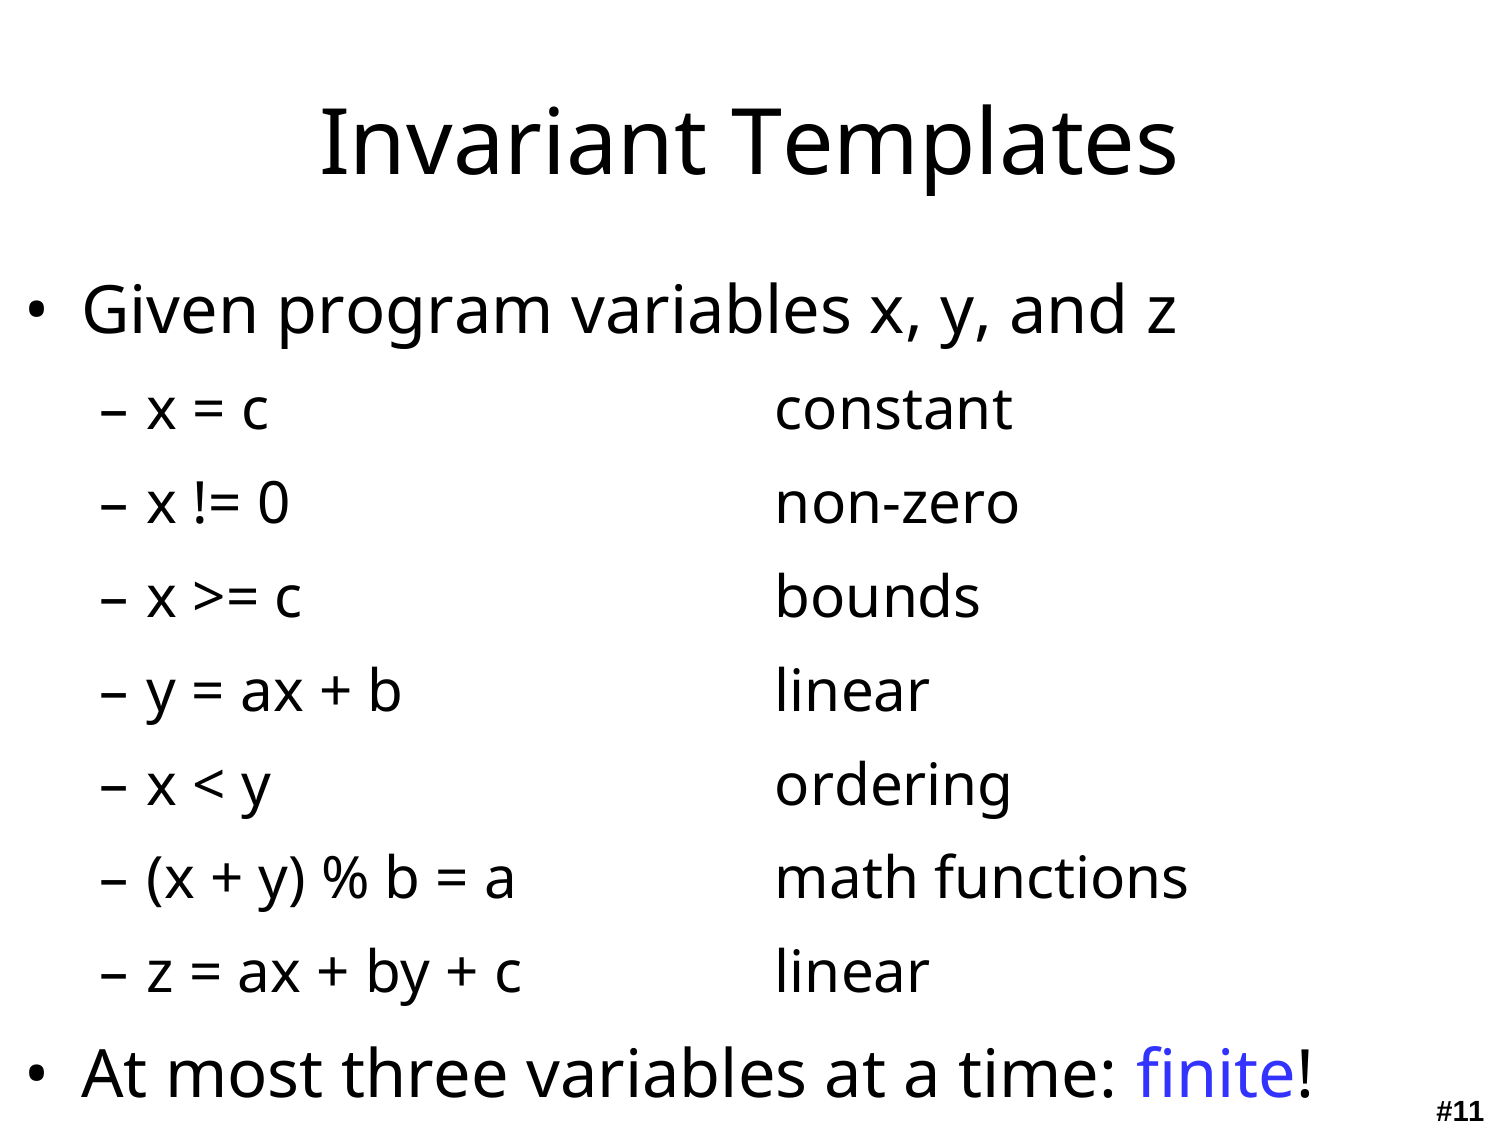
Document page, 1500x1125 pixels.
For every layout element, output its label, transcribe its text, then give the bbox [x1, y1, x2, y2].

title Invariant Templates [24, 45, 1476, 233]
list Given program variables x, y, and z x = c constant x != 0 non-zero x >= c bounds y = ax + b linear x < y ordering (x + y) % b = a math functions z = ax + by + c linear At most three variables at a time: finite! [24, 262, 1476, 1101]
